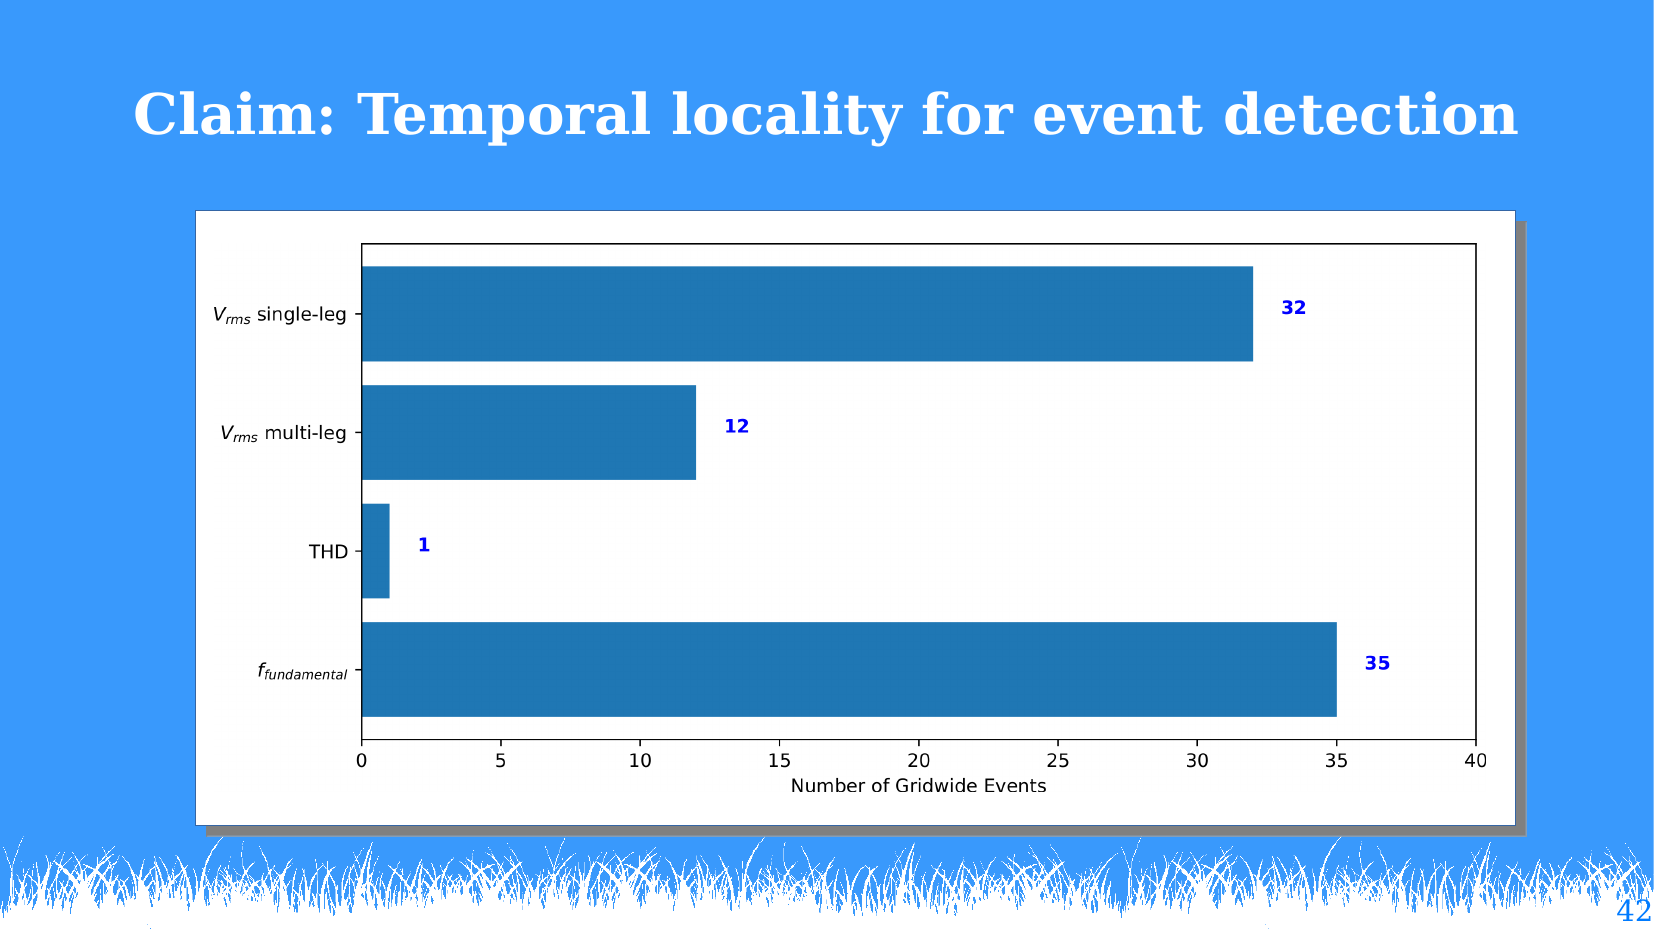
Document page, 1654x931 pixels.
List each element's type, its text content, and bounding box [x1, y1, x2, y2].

text_box [195, 210, 1516, 826]
picture [0, 0, 1654, 931]
title Claim: Temporal locality for event detection [82, 37, 1571, 193]
